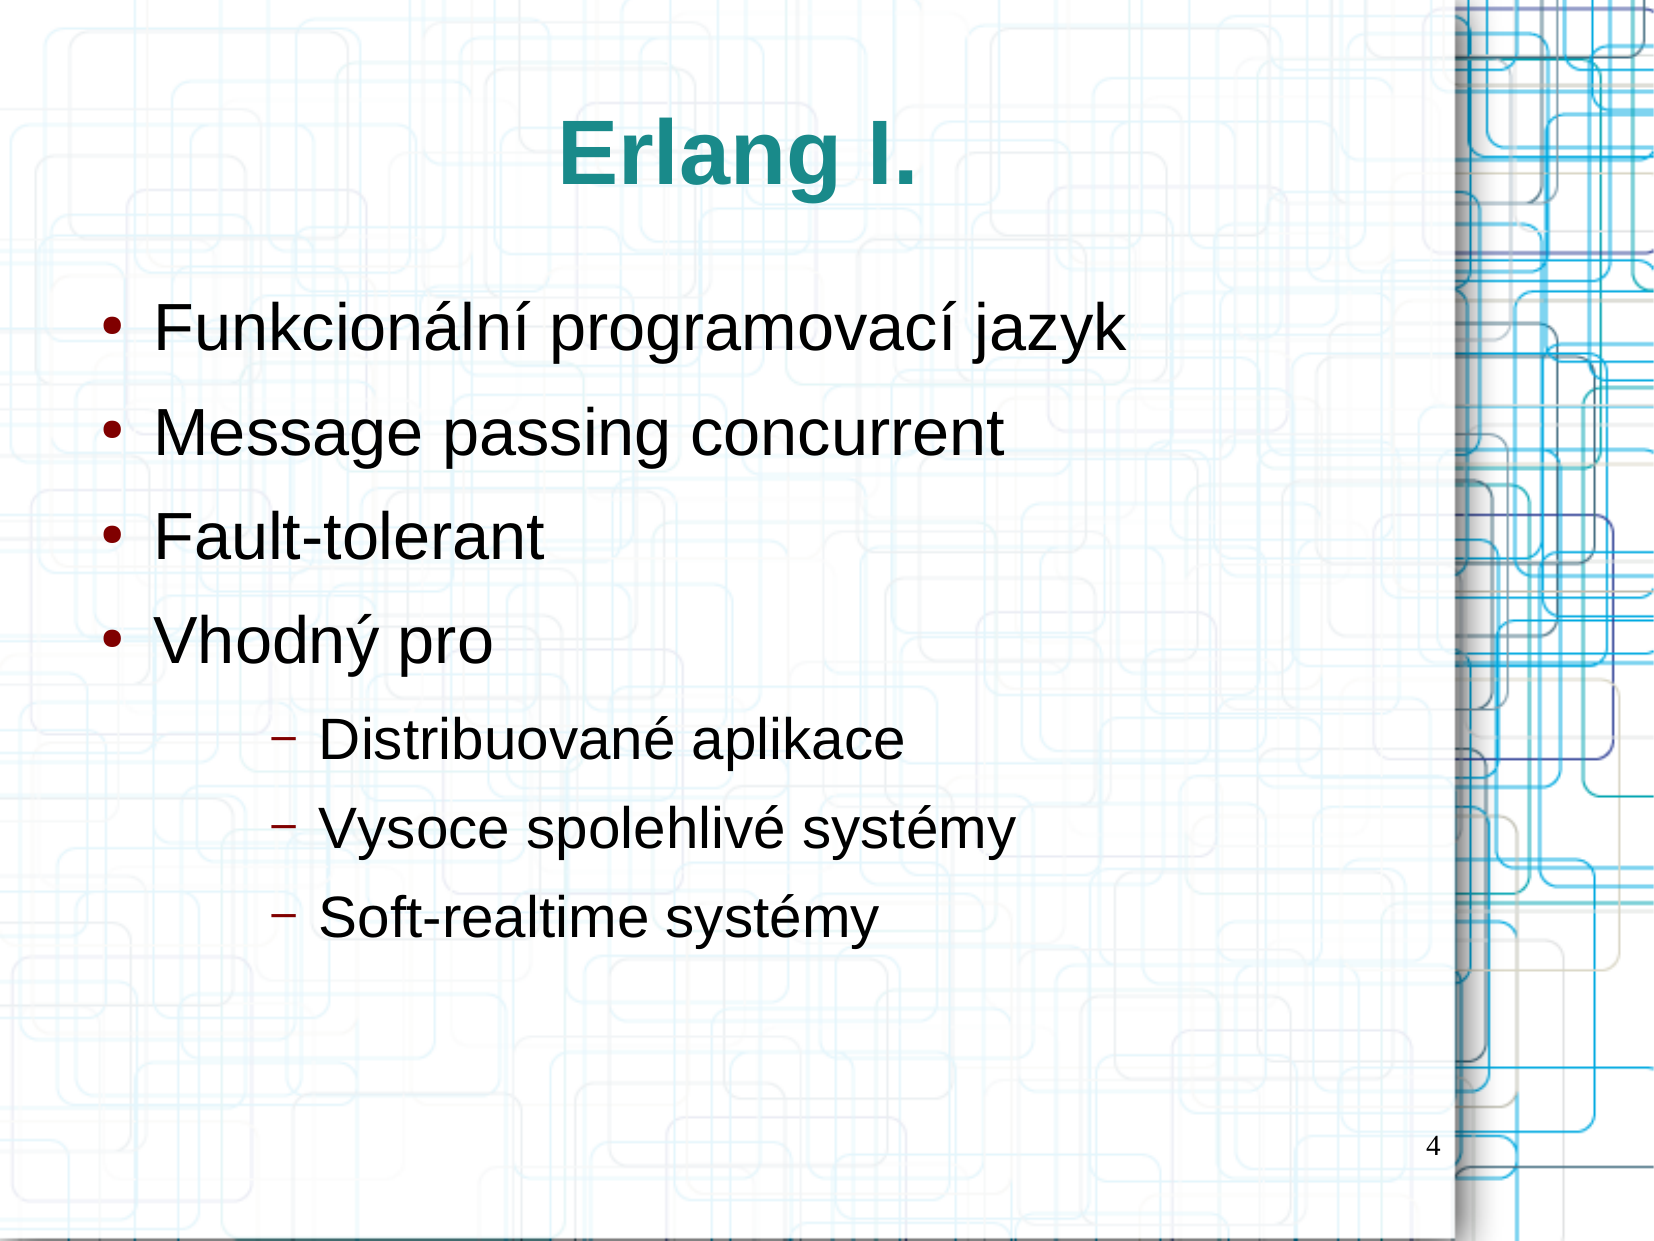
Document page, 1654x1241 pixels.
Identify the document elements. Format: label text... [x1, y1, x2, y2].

title Erlang I. [59, 49, 1418, 257]
picture [0, 0, 1654, 1241]
list Funkcionální programovací jazyk Message passing concurrent Fault-tolerant Vhodný pro Distribuované aplikace Vysoce spolehlivé systémy Soft-realtime systémy [82, 290, 1418, 1094]
